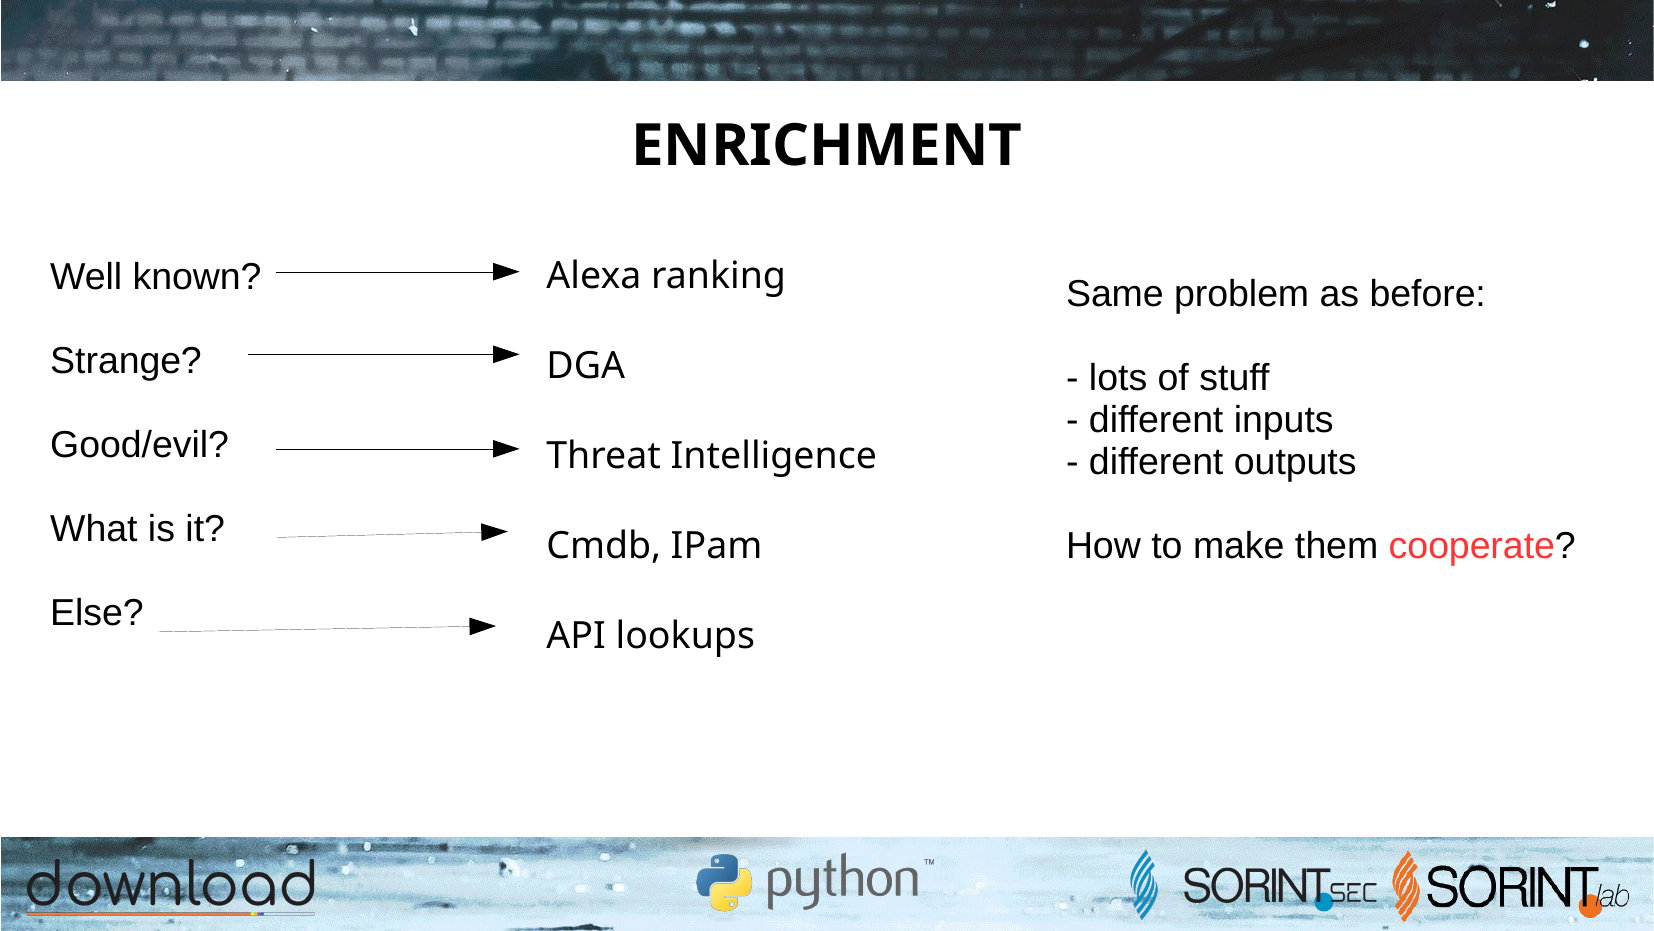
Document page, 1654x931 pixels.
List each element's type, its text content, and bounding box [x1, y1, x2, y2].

picture [23, 852, 319, 922]
picture [1110, 849, 1640, 922]
text_box Alexa ranking DGA Threat Intelligence Cmdb, IPam API lookups [531, 236, 934, 686]
text_box Well known? Strange? Good/evil? What is it? Else? [35, 248, 277, 641]
picture [696, 852, 934, 922]
title ENRICHMENT [212, 88, 1442, 193]
text_box Same problem as before: - lots of stuff - different inputs - different outputs How to make them cooperate? [1051, 264, 1591, 574]
